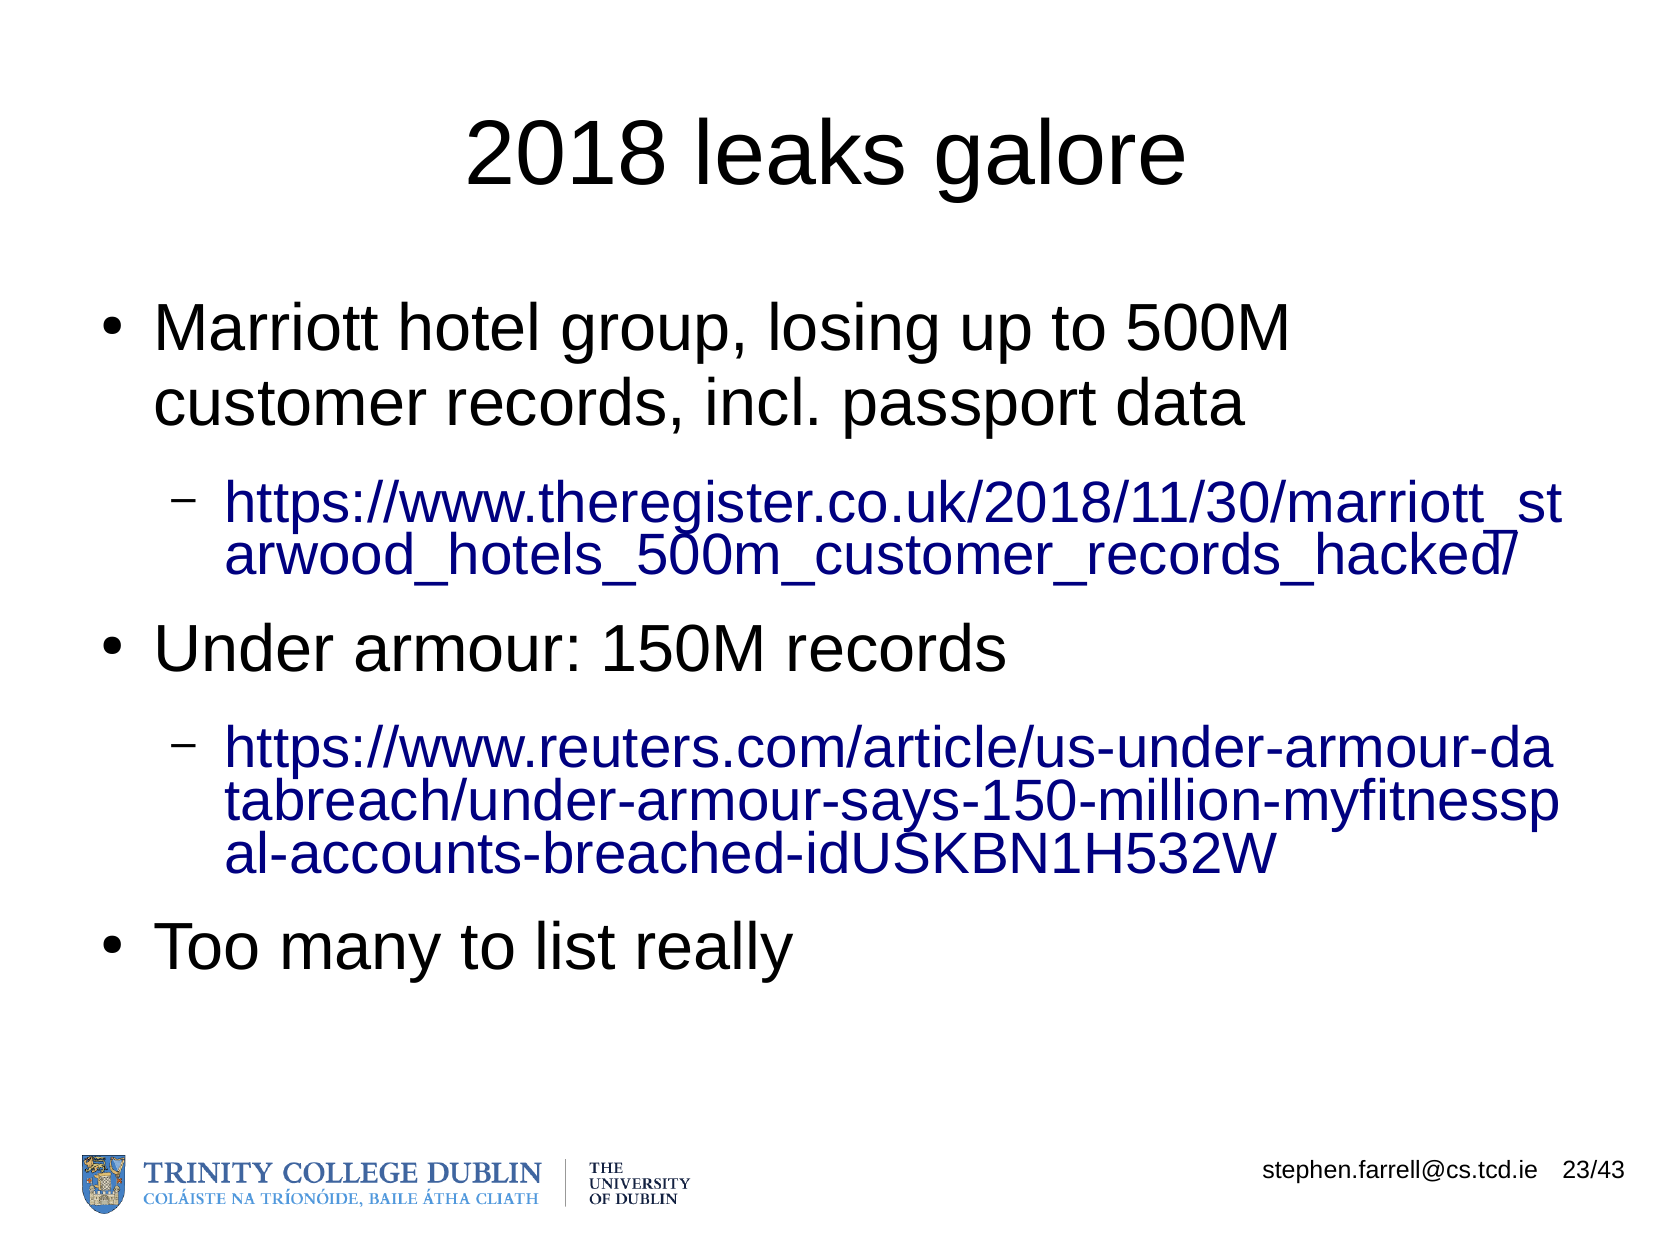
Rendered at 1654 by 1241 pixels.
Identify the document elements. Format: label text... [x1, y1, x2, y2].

title 2018 leaks galore [82, 49, 1571, 257]
picture [82, 1155, 694, 1214]
list Marriott hotel group, losing up to 500M customer records, incl. passport data https://www.theregister.co.uk/2018/11/30/marriott_starwood_hotels_500m_customer_records_hacked/ Under armour: 150M records https://www.reuters.com/article/us-under-armour-databreach/under-armour-says-150-million-myfitnesspal-accounts-breached-idUSKBN1H532W Too many to list really [82, 290, 1571, 1010]
